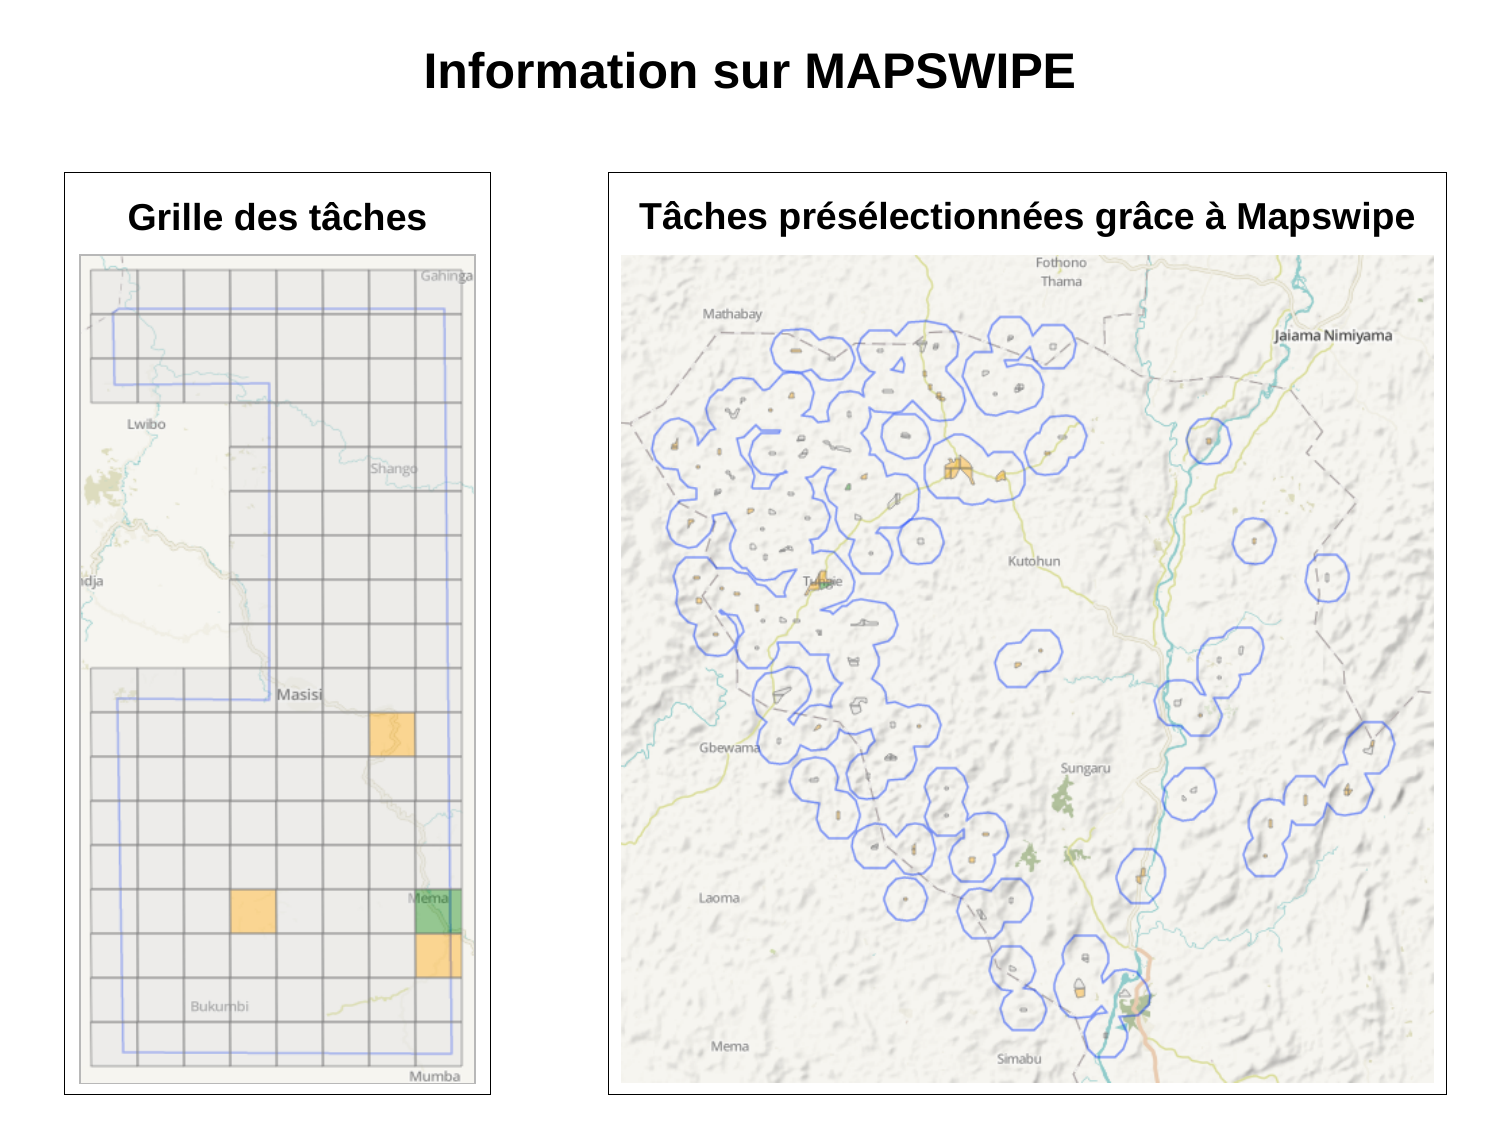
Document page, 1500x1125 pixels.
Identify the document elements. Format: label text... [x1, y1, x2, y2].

text_box Tâches présélectionnées grâce à Mapswipe [620, 184, 1435, 245]
picture [80, 255, 475, 1083]
picture [621, 255, 1434, 1083]
text_box Grille des tâches [82, 184, 473, 246]
text_box Information sur MAPSWIPE [47, 31, 1453, 107]
